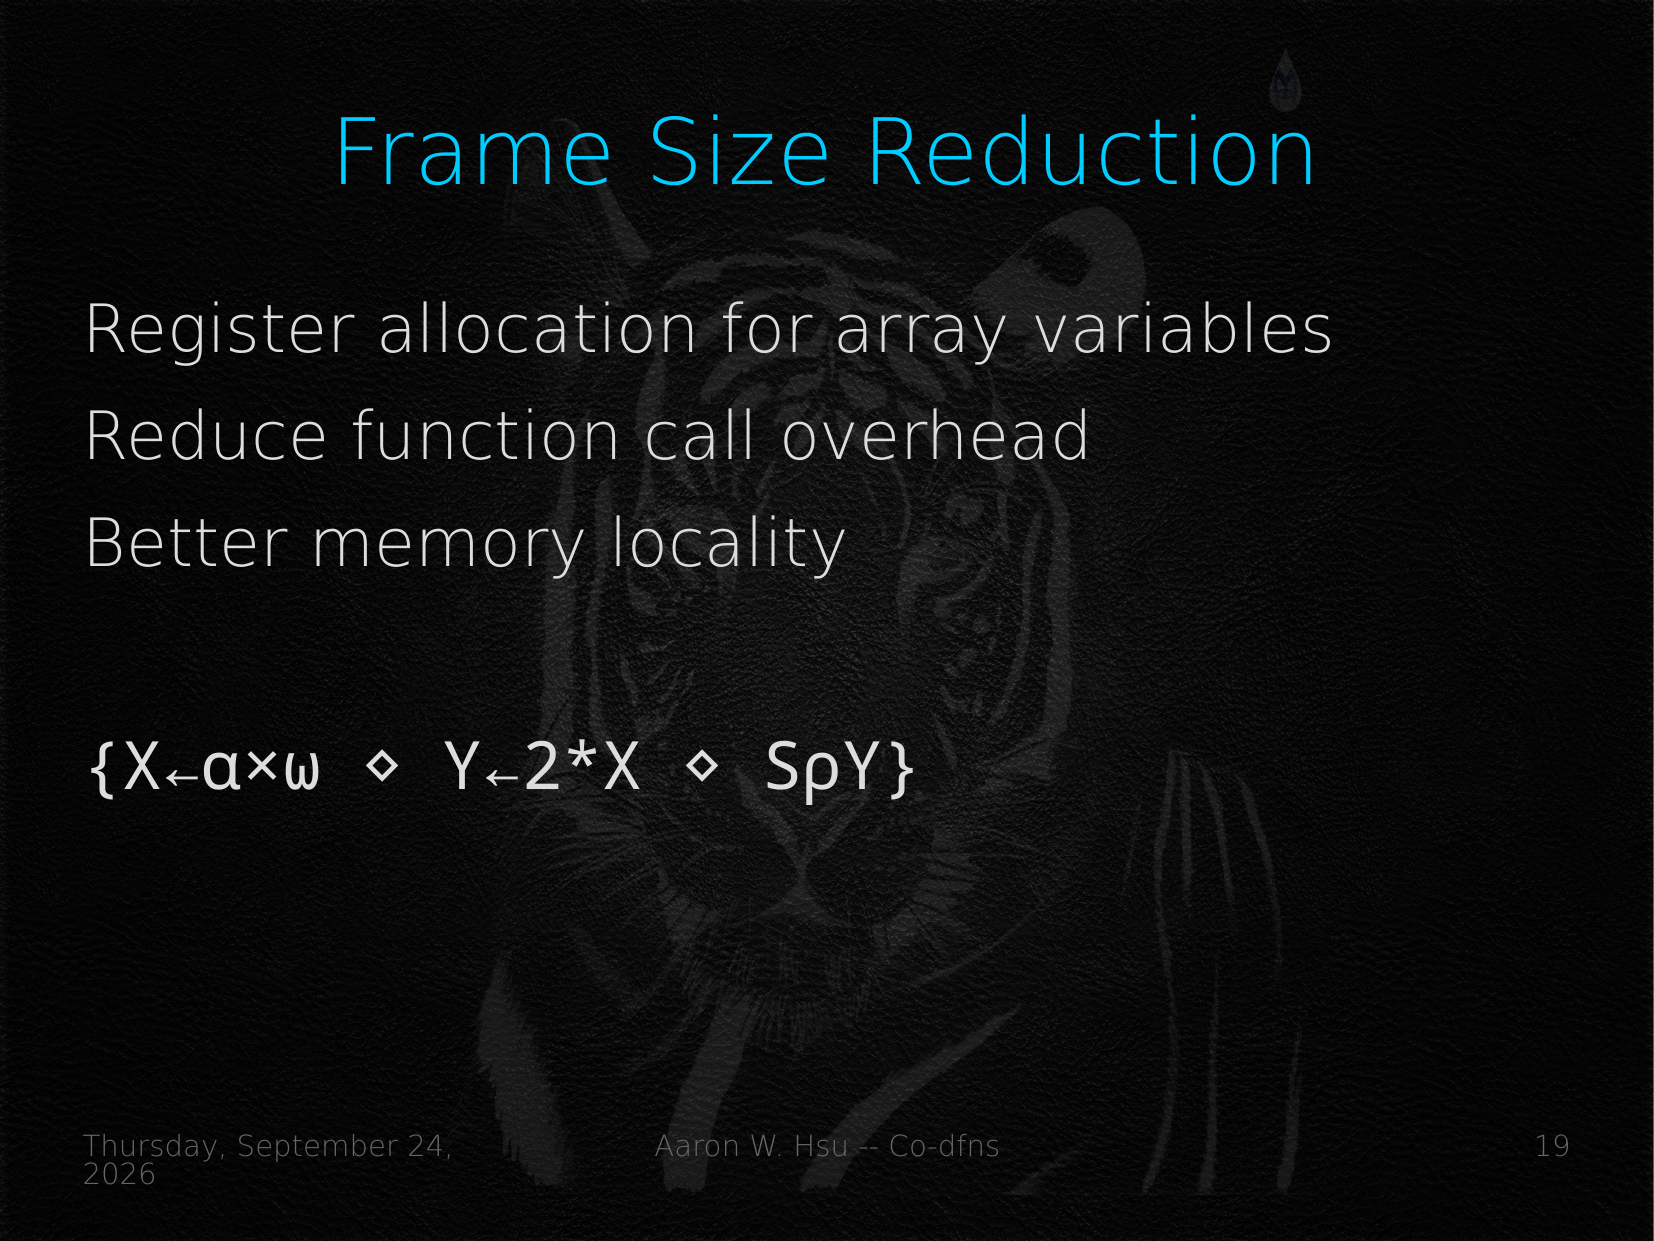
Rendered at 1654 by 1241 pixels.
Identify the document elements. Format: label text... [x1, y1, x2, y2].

list Register allocation for array variables Reduce function call overhead Better memory locality {X←⍺×⍵ ⋄ Y←2*X ⋄ S⍴Y} [82, 290, 1571, 1010]
title Frame Size Reduction [82, 49, 1571, 257]
picture [0, 0, 1654, 1241]
